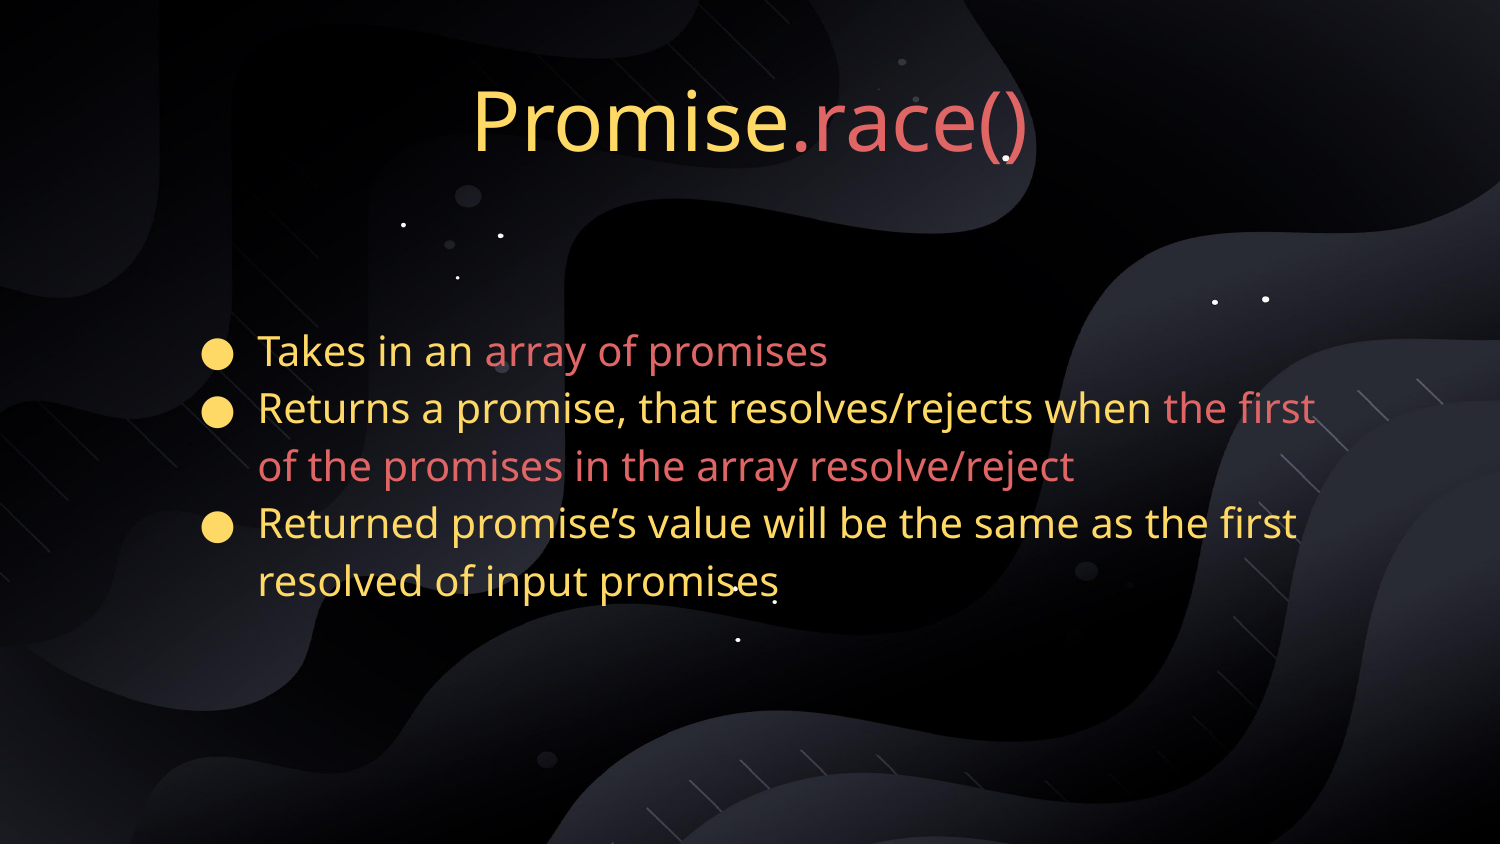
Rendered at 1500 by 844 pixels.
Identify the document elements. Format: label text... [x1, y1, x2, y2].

title Promise.race() [331, 36, 1169, 200]
list Takes in an array of promises Returns a promise, that resolves/rejects when the first of the promises in the array resolve/reject Returned promise’s value will be the same as the first resolved of input promises [175, 313, 1325, 640]
picture [0, 0, 1500, 844]
